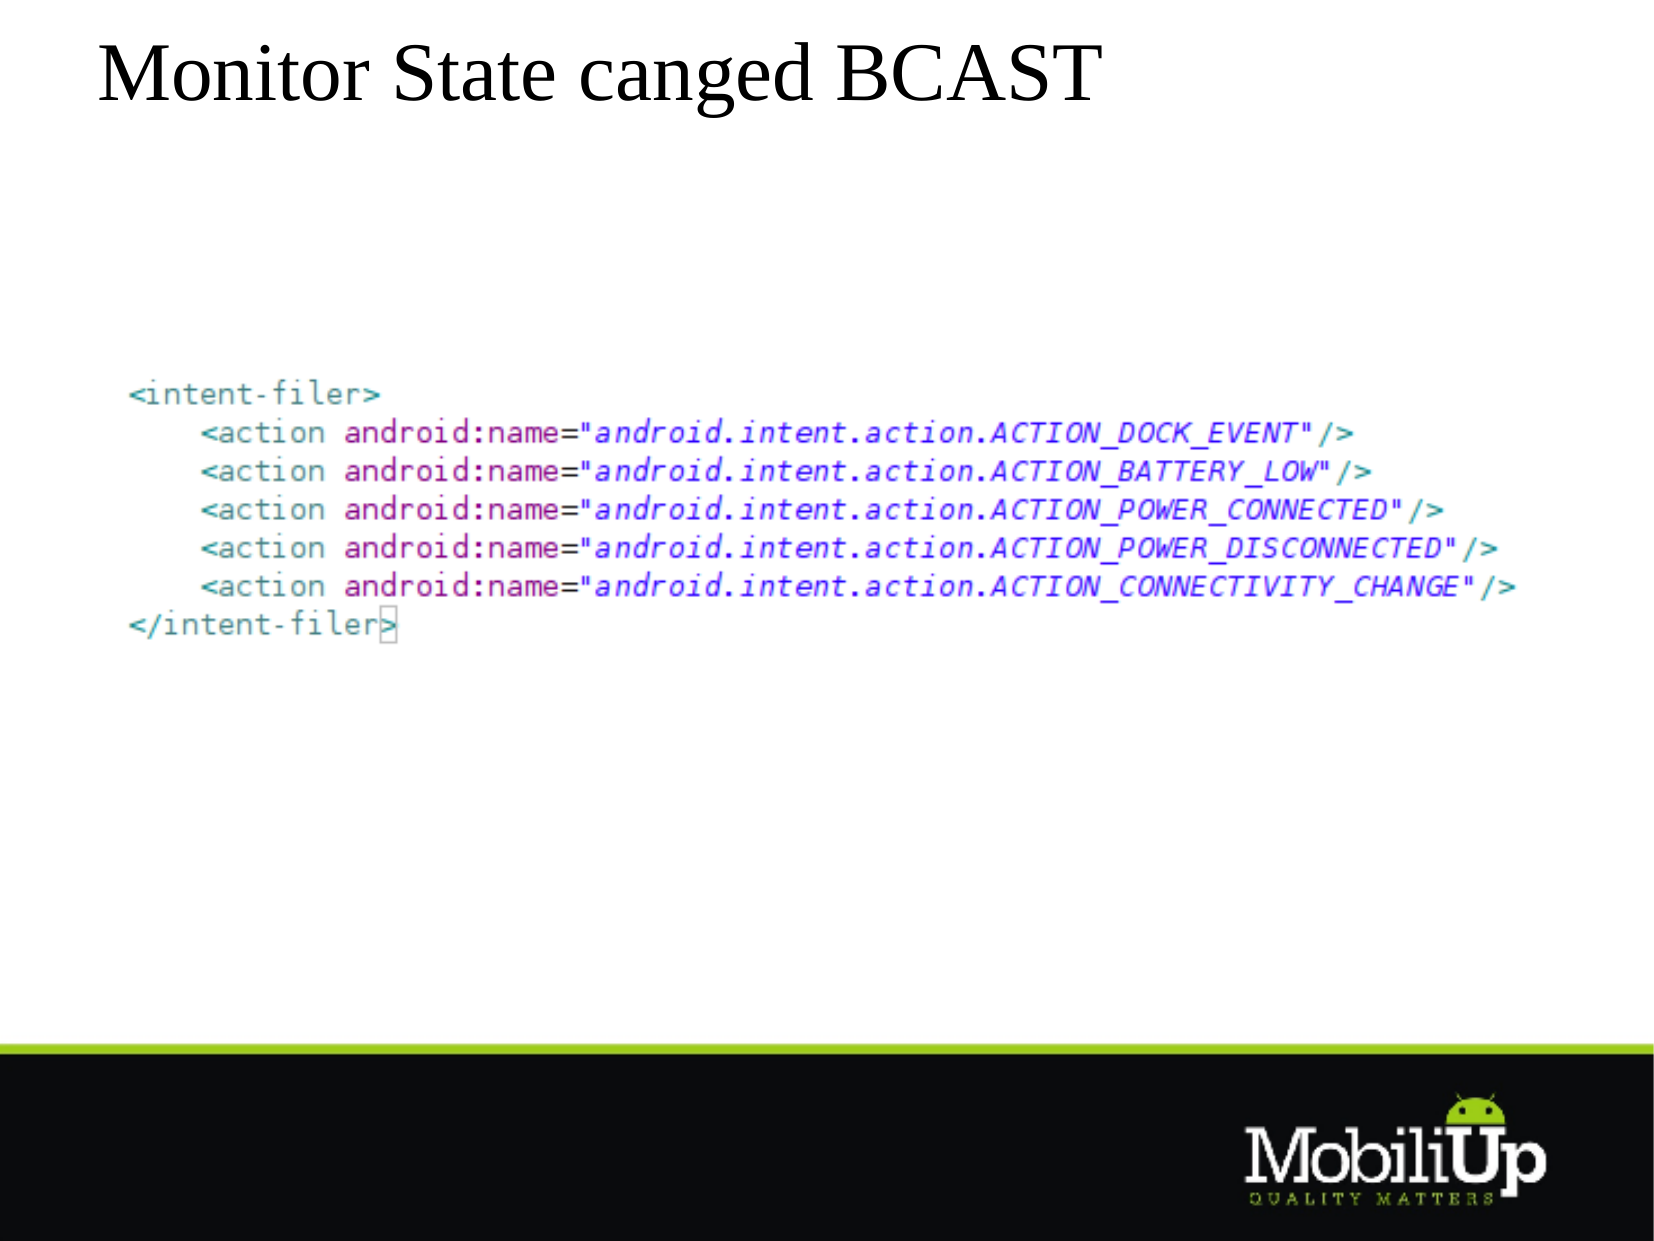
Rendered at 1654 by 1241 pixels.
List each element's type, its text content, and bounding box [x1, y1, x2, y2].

picture [0, 0, 1654, 1241]
title Monitor State canged BCAST [82, 9, 1571, 125]
